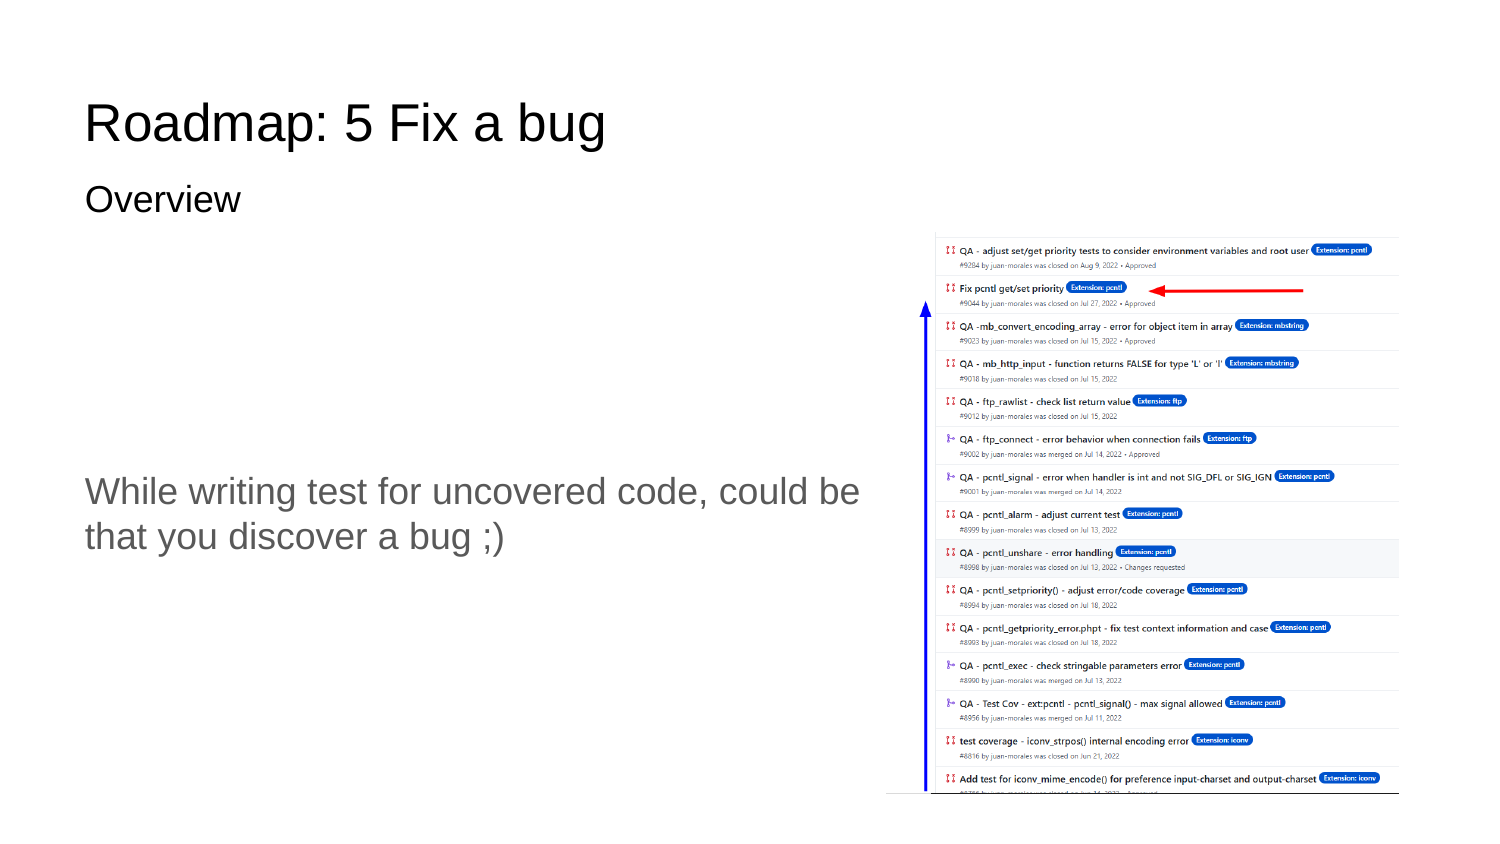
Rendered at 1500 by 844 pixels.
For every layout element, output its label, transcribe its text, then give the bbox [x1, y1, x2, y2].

text_box While writing test for uncovered code, could be that you discover a bug ;) [69, 452, 887, 573]
title Roadmap: 5 Fix a bug [69, 72, 1468, 160]
title Overview [69, 160, 1468, 233]
picture [886, 232, 1399, 794]
